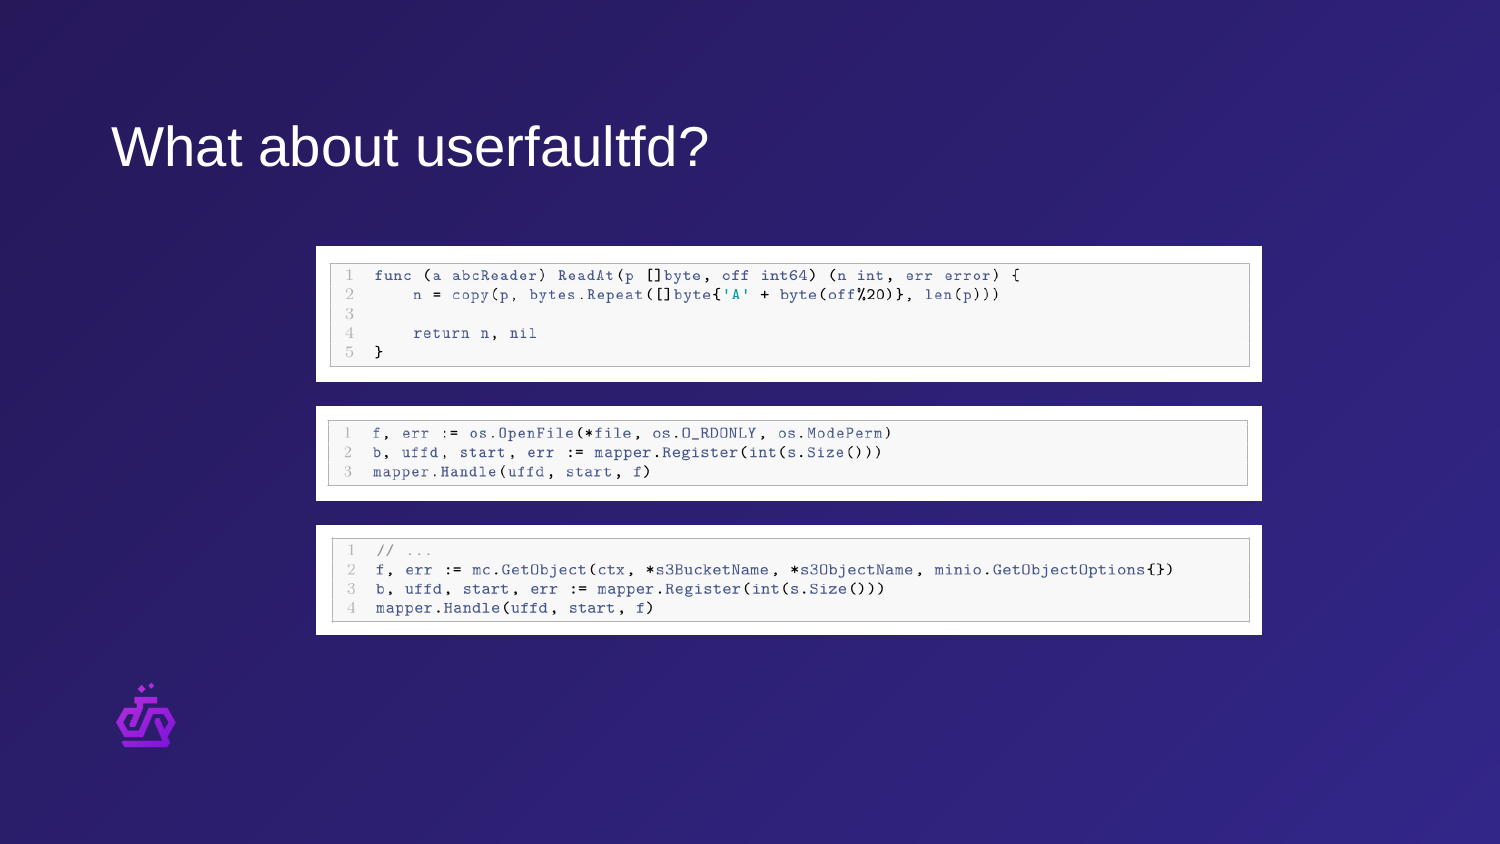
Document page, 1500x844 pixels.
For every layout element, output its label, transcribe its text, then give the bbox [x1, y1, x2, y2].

picture [96, 661, 188, 773]
text_box What about userfaultfd? [96, 77, 1419, 210]
picture [316, 525, 1262, 635]
picture [316, 406, 1262, 501]
picture [316, 246, 1262, 382]
